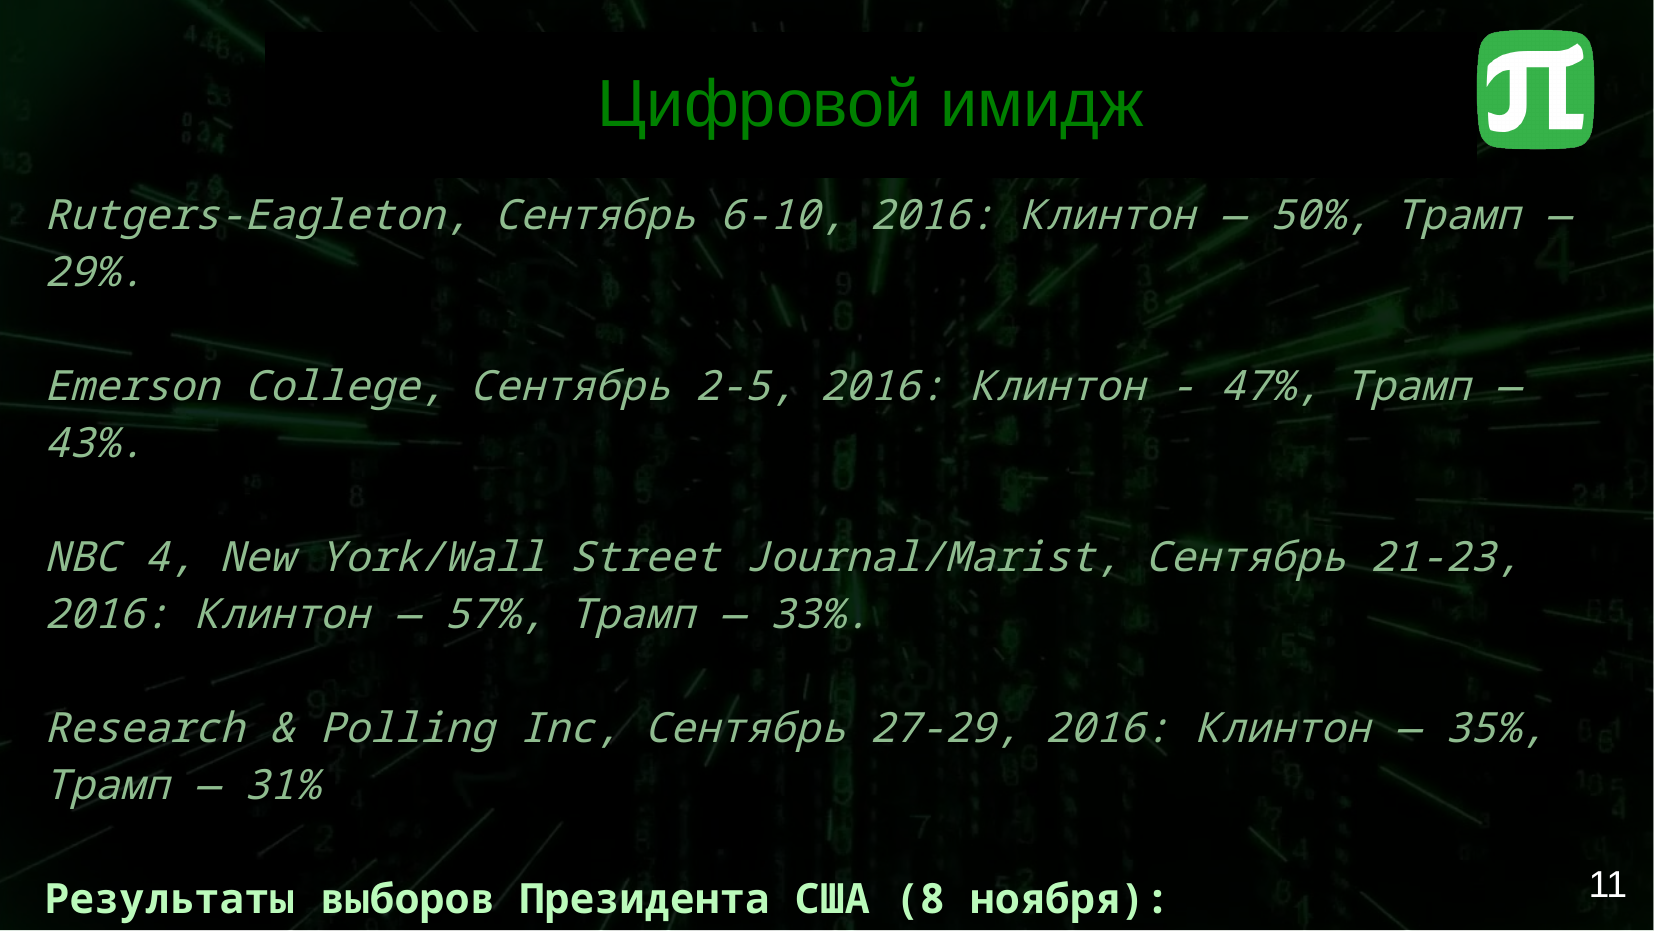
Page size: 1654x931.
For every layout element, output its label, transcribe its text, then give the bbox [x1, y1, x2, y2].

picture [0, 0, 1654, 931]
text_box Rutgers-Eagleton, Сентябрь 6-10, 2016: Клинтон — 50%, Трамп — 29%. Emerson College, Сентябрь 2-5, 2016: Клинтон - 47%, Трамп — 43%. NBC 4, New York/Wall Street Journal/Marist, Сентябрь 21-23, 2016: Клинтон — 57%, Трамп — 33%. Research & Polling Inc, Сентябрь 27-29, 2016: Клинтон — 35%, Трамп — 31% Результаты выборов Президента США (8 ноября): По числу голосов: Трамп — 62 984 828 (46,09 %), Клинтон — 65 853 514 (48,18 %) [29, 177, 1595, 910]
text_box 11 [1573, 856, 1654, 931]
text_box Цифровой имидж [582, 59, 1160, 149]
